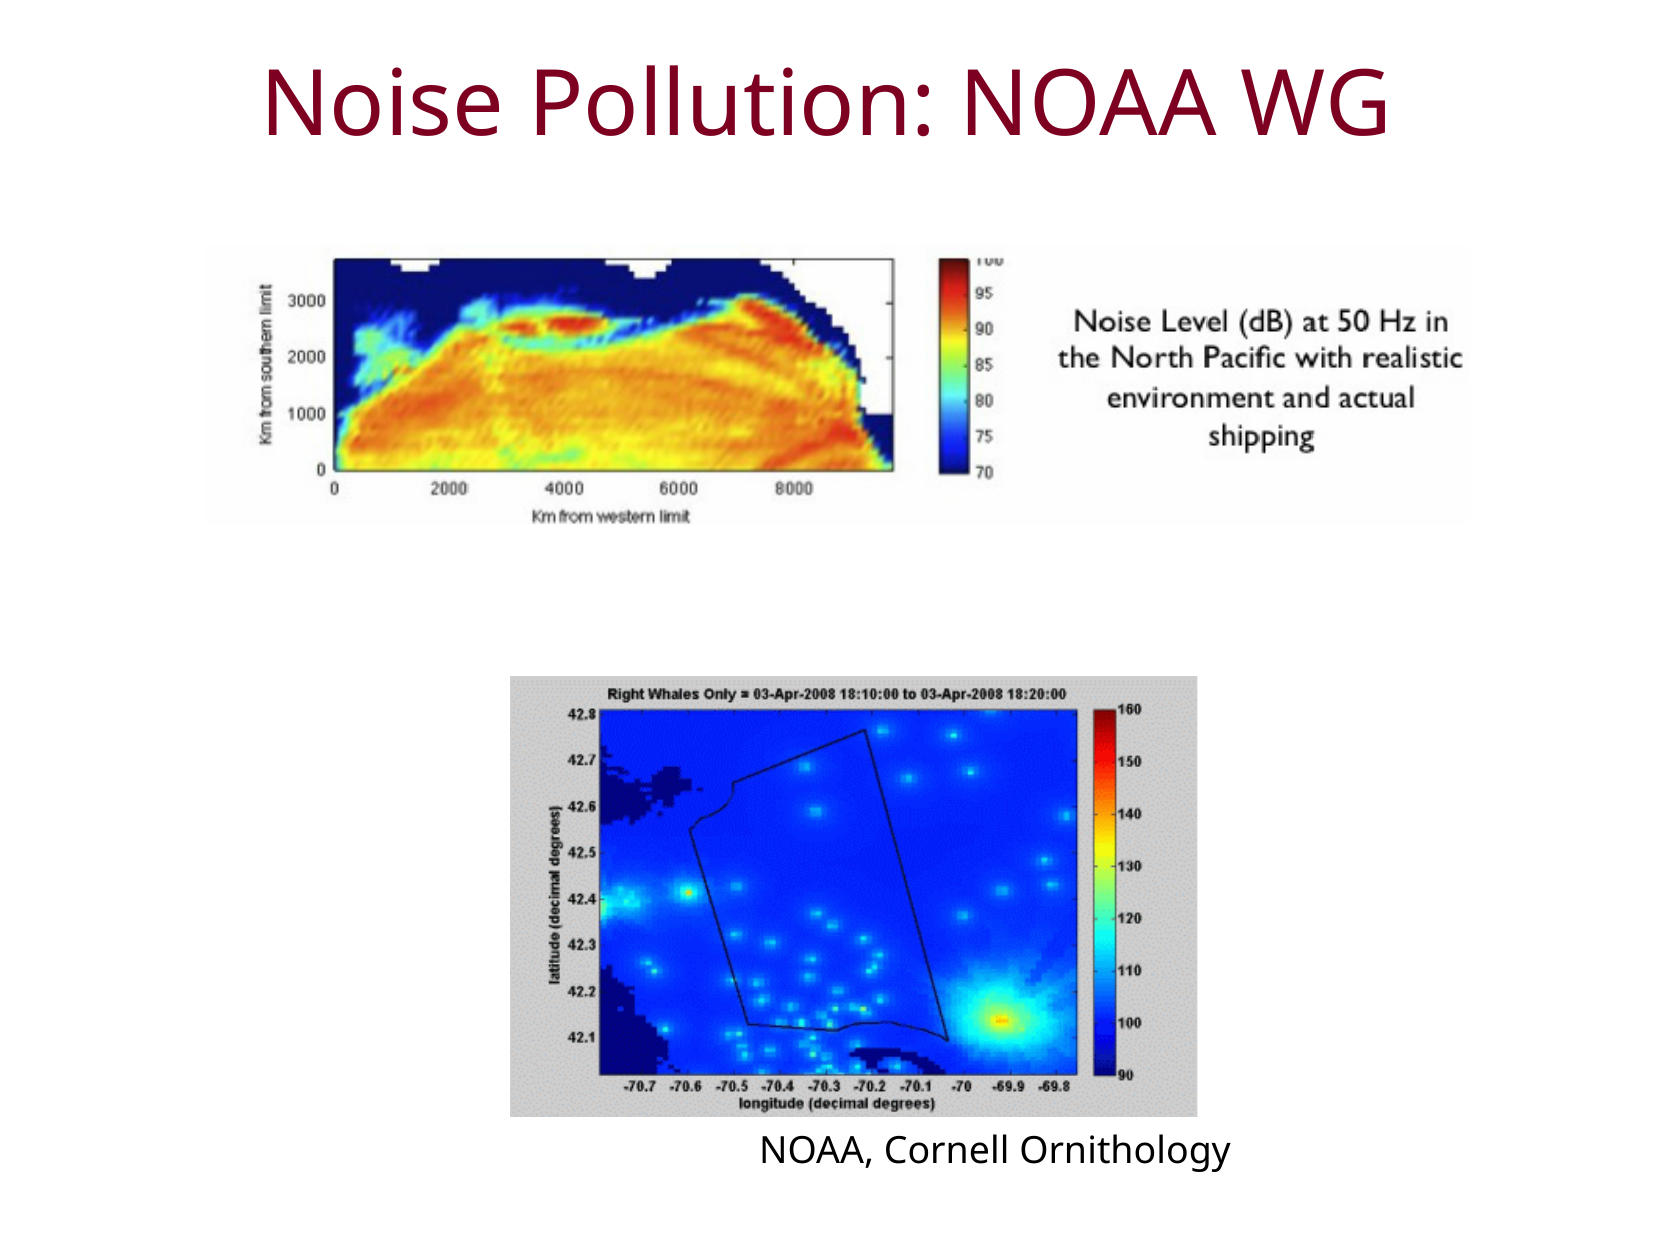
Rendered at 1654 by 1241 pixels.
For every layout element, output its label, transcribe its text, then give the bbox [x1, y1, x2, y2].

text_box NOAA, Cornell Ornithology [744, 1116, 1201, 1180]
picture [205, 244, 1471, 526]
picture [510, 676, 1198, 1117]
title Noise Pollution: NOAA WG [82, 0, 1571, 204]
